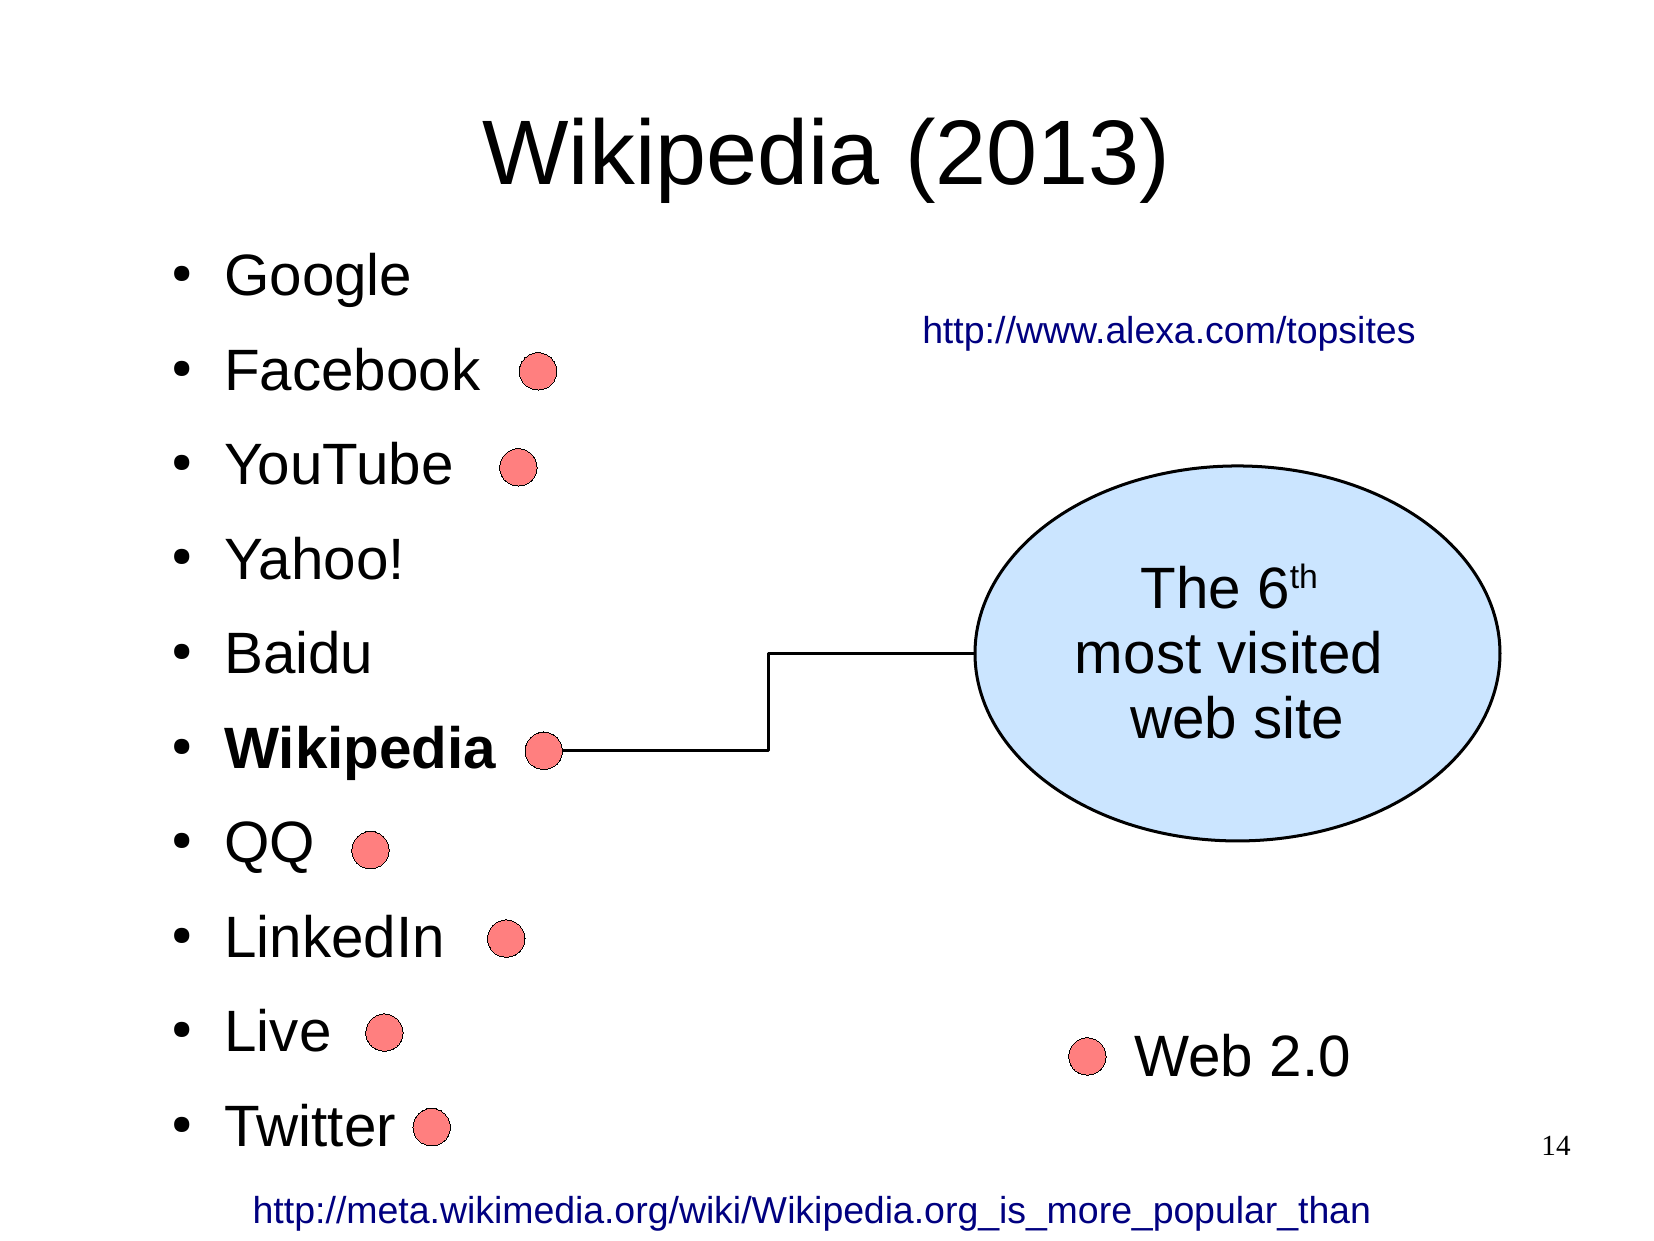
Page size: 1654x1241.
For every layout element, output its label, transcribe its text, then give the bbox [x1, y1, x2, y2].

text_box http://www.alexa.com/topsites [907, 302, 1553, 360]
text_box The 6th most visited web site [975, 465, 1501, 841]
text_box [487, 919, 526, 958]
list Google Facebook YouTube Yahoo! Baidu Wikipedia QQ LinkedIn Live Twitter [153, 242, 1013, 1177]
text_box [412, 1108, 451, 1146]
text_box [365, 1013, 404, 1052]
text_box [1068, 1037, 1092, 1076]
text_box Web 2.0 [1092, 1016, 1393, 1097]
title Wikipedia (2013) [82, 49, 1571, 257]
text_box [519, 352, 557, 391]
text_box [351, 831, 390, 869]
text_box [499, 448, 538, 487]
text_box http://meta.wikimedia.org/wiki/Wikipedia.org_is_more_popular_than... [237, 1182, 1417, 1241]
text_box [525, 731, 563, 770]
